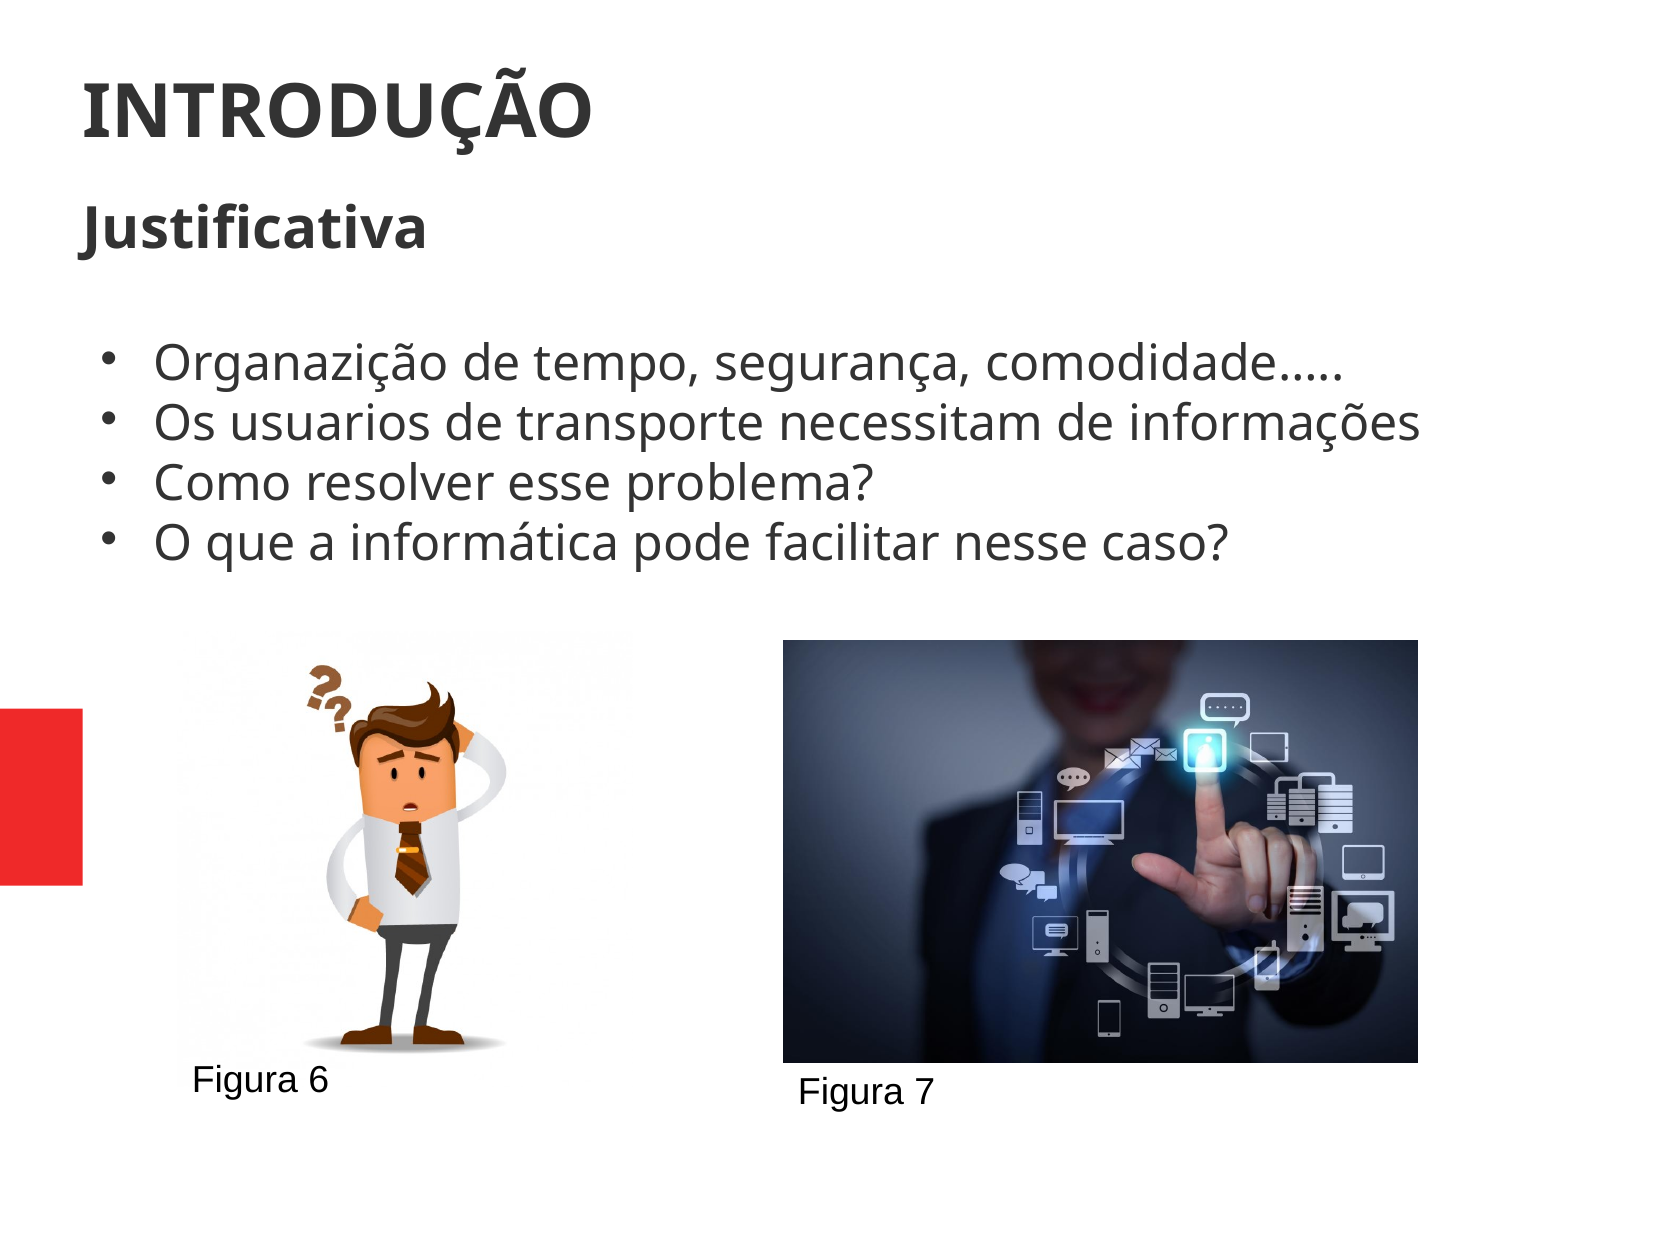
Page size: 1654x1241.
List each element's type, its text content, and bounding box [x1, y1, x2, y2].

text_box INTRODUÇÃO [82, 49, 1571, 166]
text_box Figura 6 [177, 1051, 367, 1108]
picture [783, 640, 1418, 1063]
picture [177, 631, 633, 1087]
text_box Figura 7 [783, 1062, 1052, 1120]
text_box Justificativa [82, 167, 1571, 284]
text_box Organazição de tempo, segurança, comodidade….. Os usuarios de transporte necessitam de informações Como resolver esse problema? O que a informática pode facilitar nesse caso? [82, 330, 1571, 1010]
